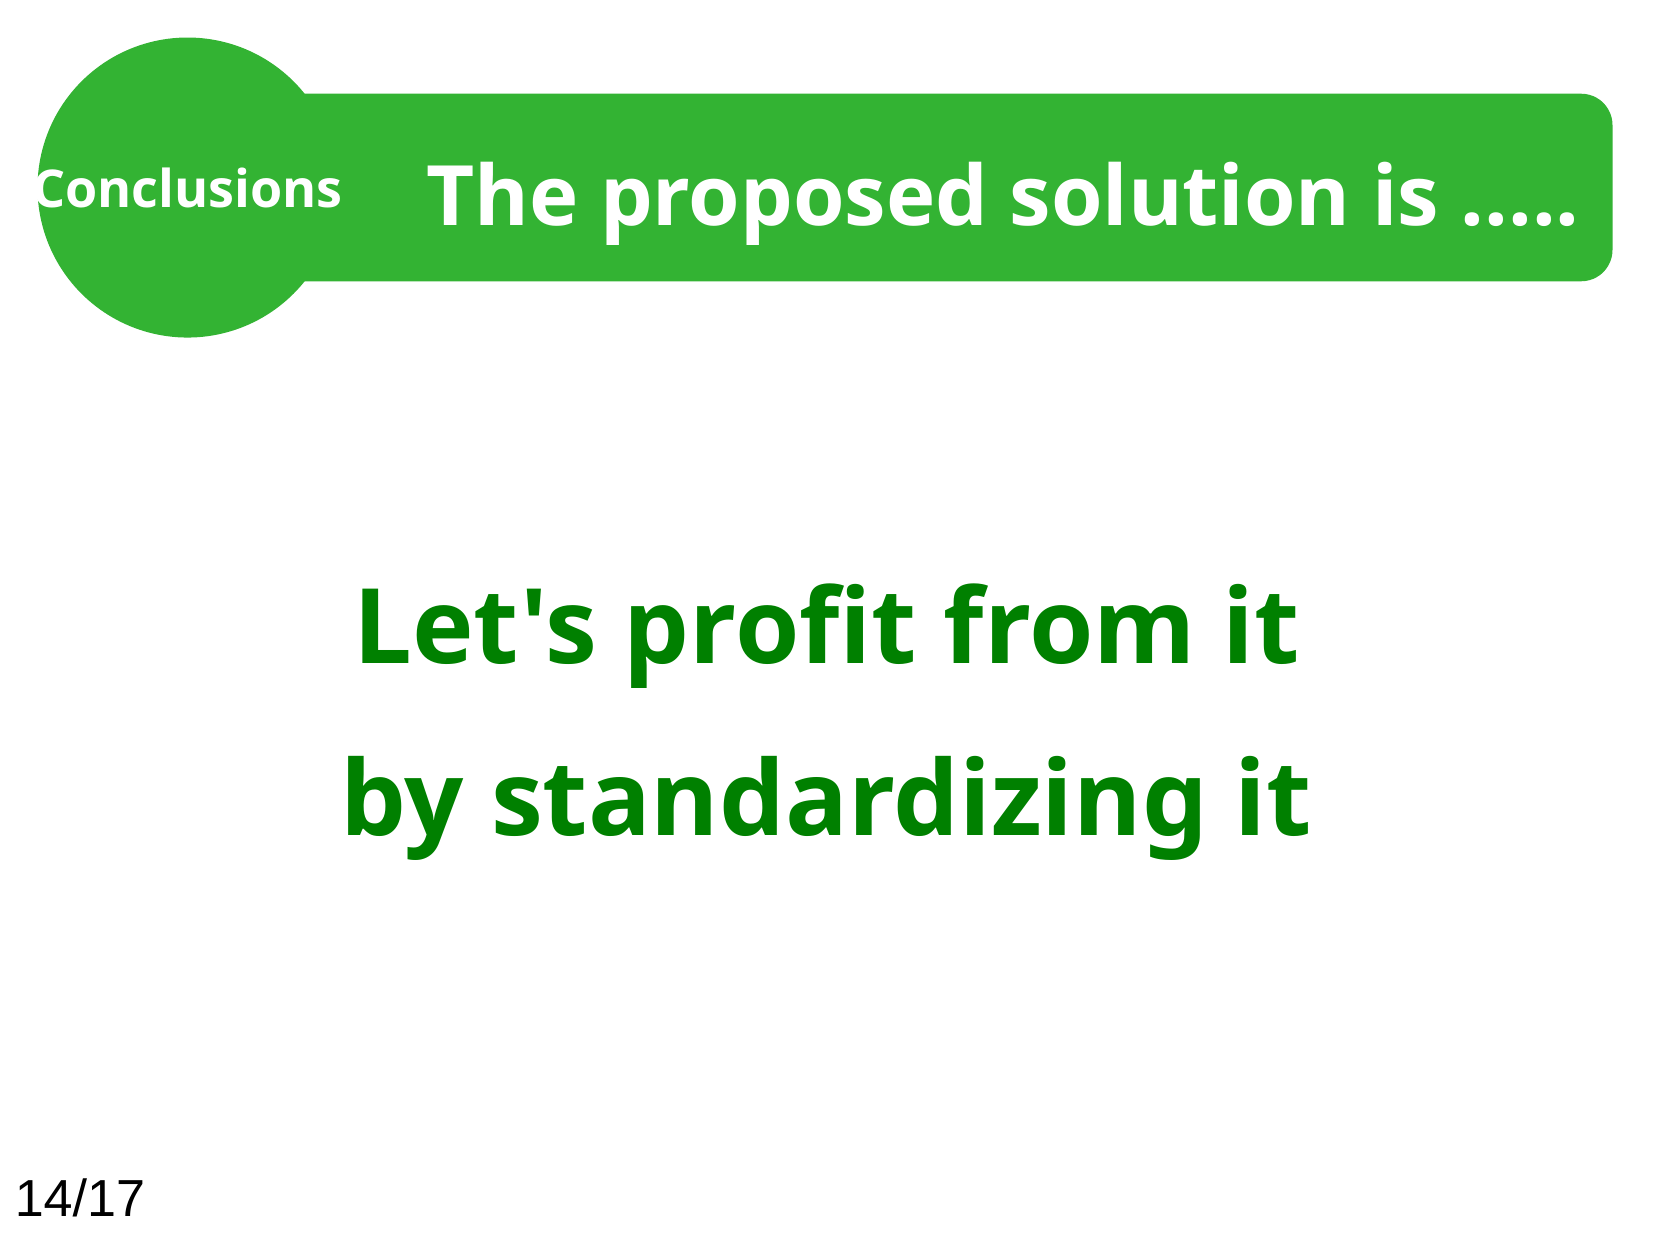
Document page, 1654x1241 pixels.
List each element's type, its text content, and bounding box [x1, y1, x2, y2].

text_box The proposed solution is ..... [411, 128, 1539, 238]
text_box [305, 93, 1613, 282]
text_box Conclusions [37, 37, 338, 338]
text_box 14/17 [0, 1162, 195, 1241]
text_box Let's profit from it by standardizing it [0, 544, 1654, 1069]
